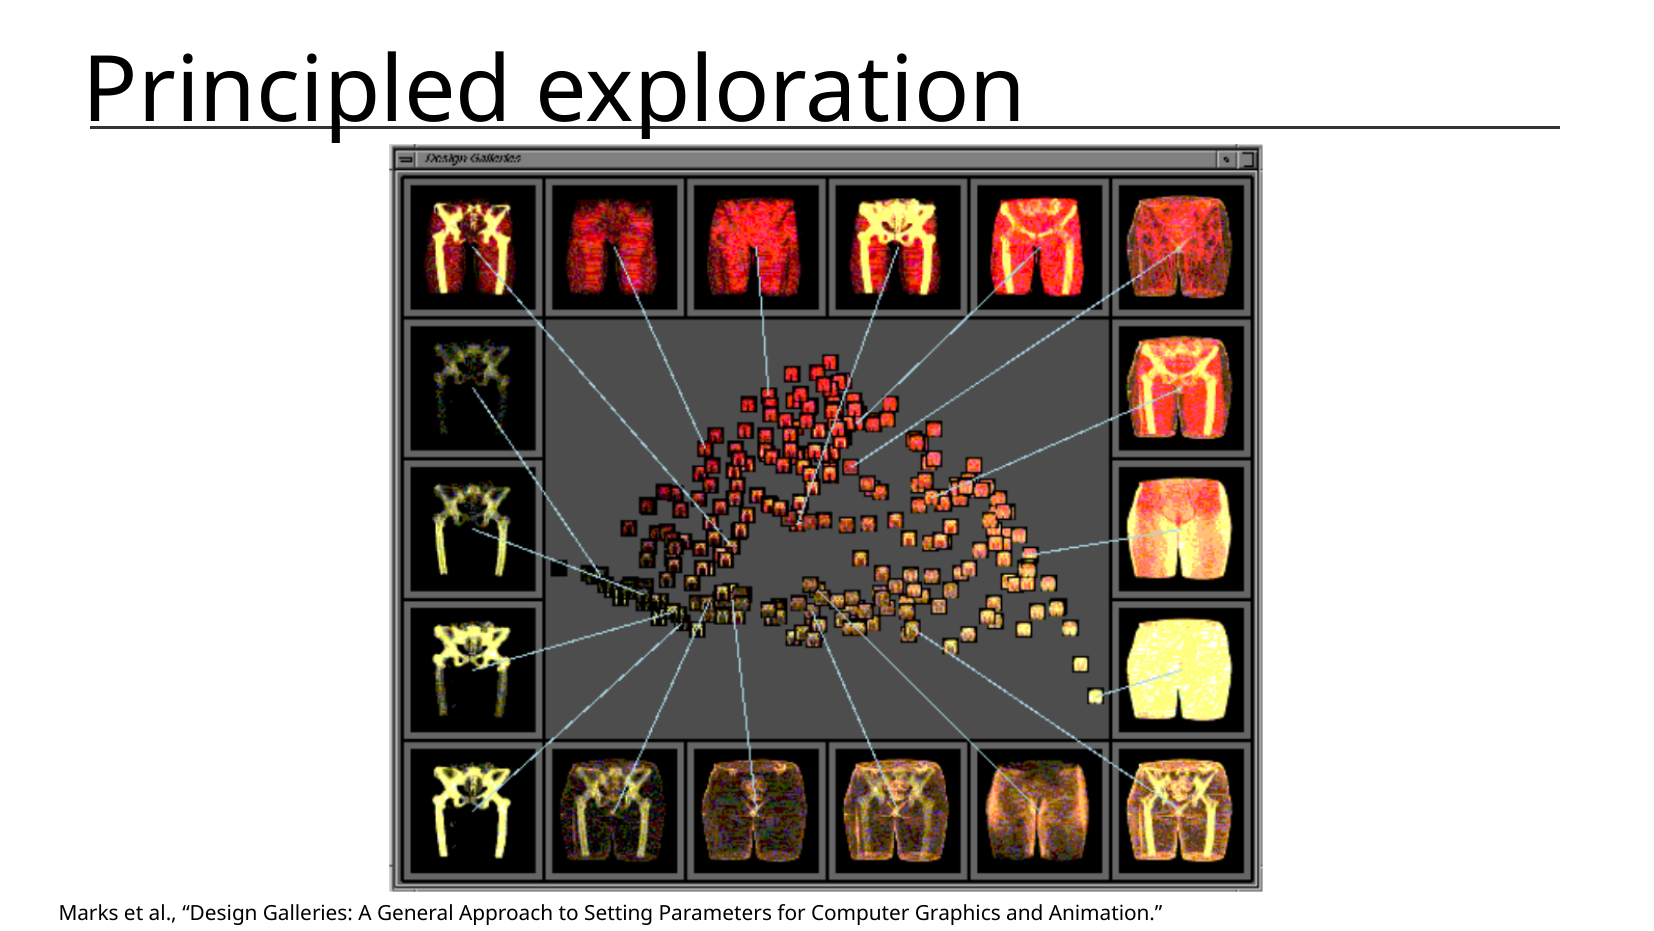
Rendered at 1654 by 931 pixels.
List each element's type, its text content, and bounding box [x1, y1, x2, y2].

text_box Marks et al., “Design Galleries: A General Approach to Setting Parameters for Computer Graphics and Animation.” [43, 890, 1216, 931]
picture [382, 139, 1273, 901]
title Principled exploration [82, 32, 1571, 140]
